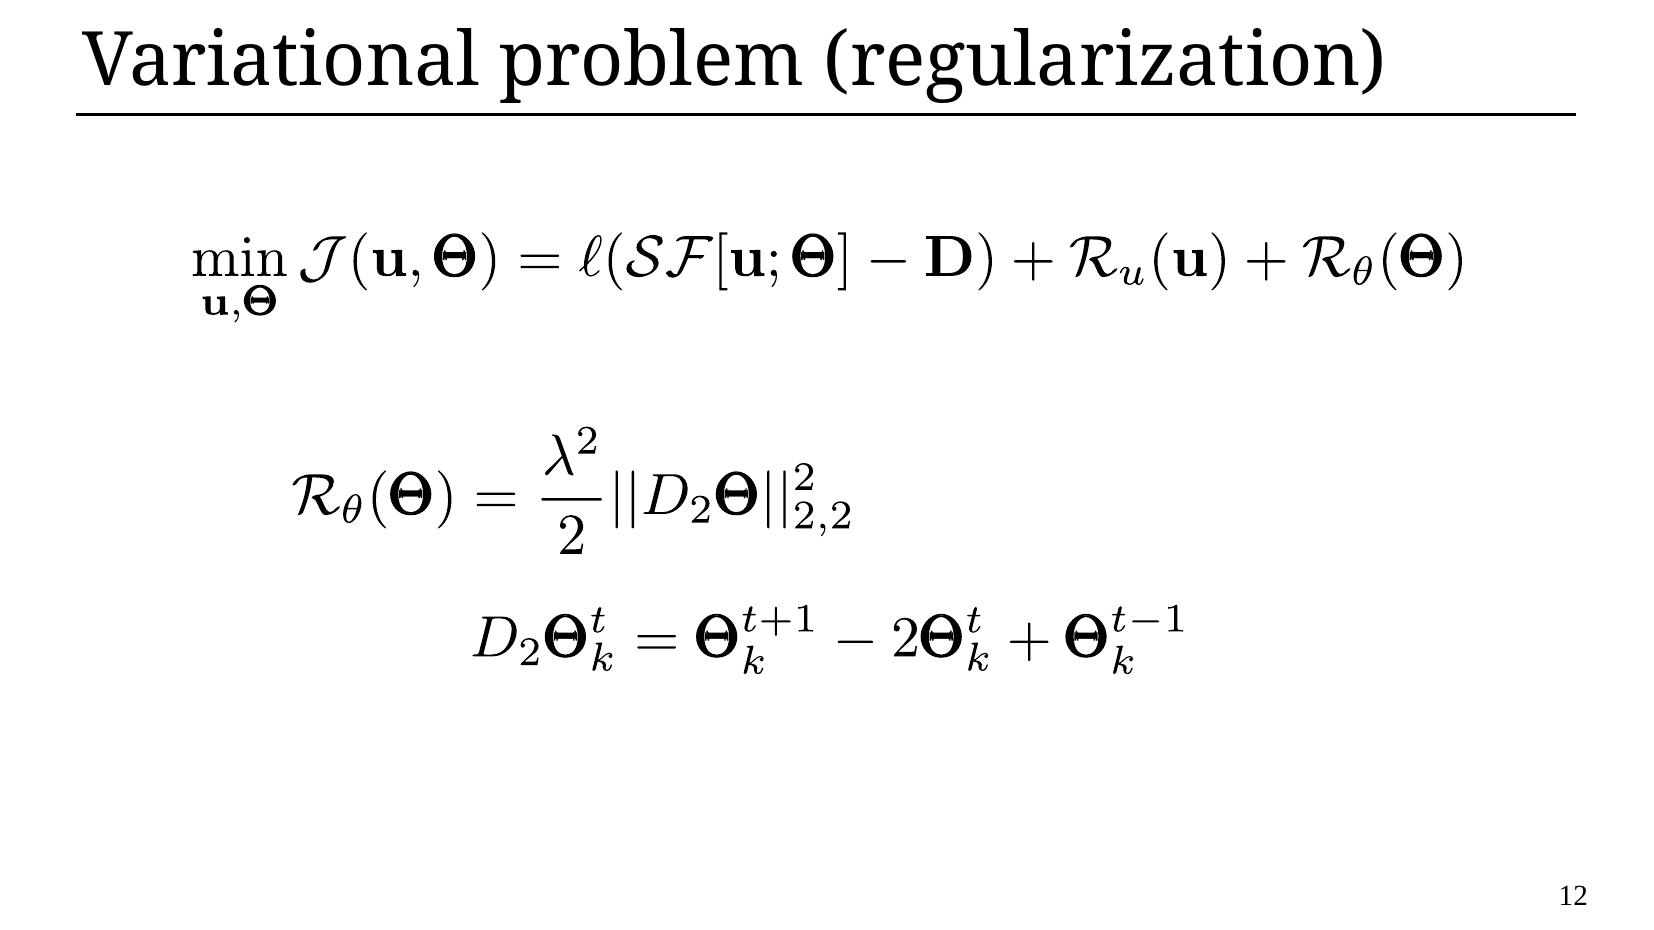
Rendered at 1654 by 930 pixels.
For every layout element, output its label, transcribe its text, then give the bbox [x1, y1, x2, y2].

picture [291, 426, 851, 554]
picture [467, 602, 1186, 677]
title Variational problem (regularization) [82, 7, 1571, 105]
picture [188, 230, 1465, 325]
